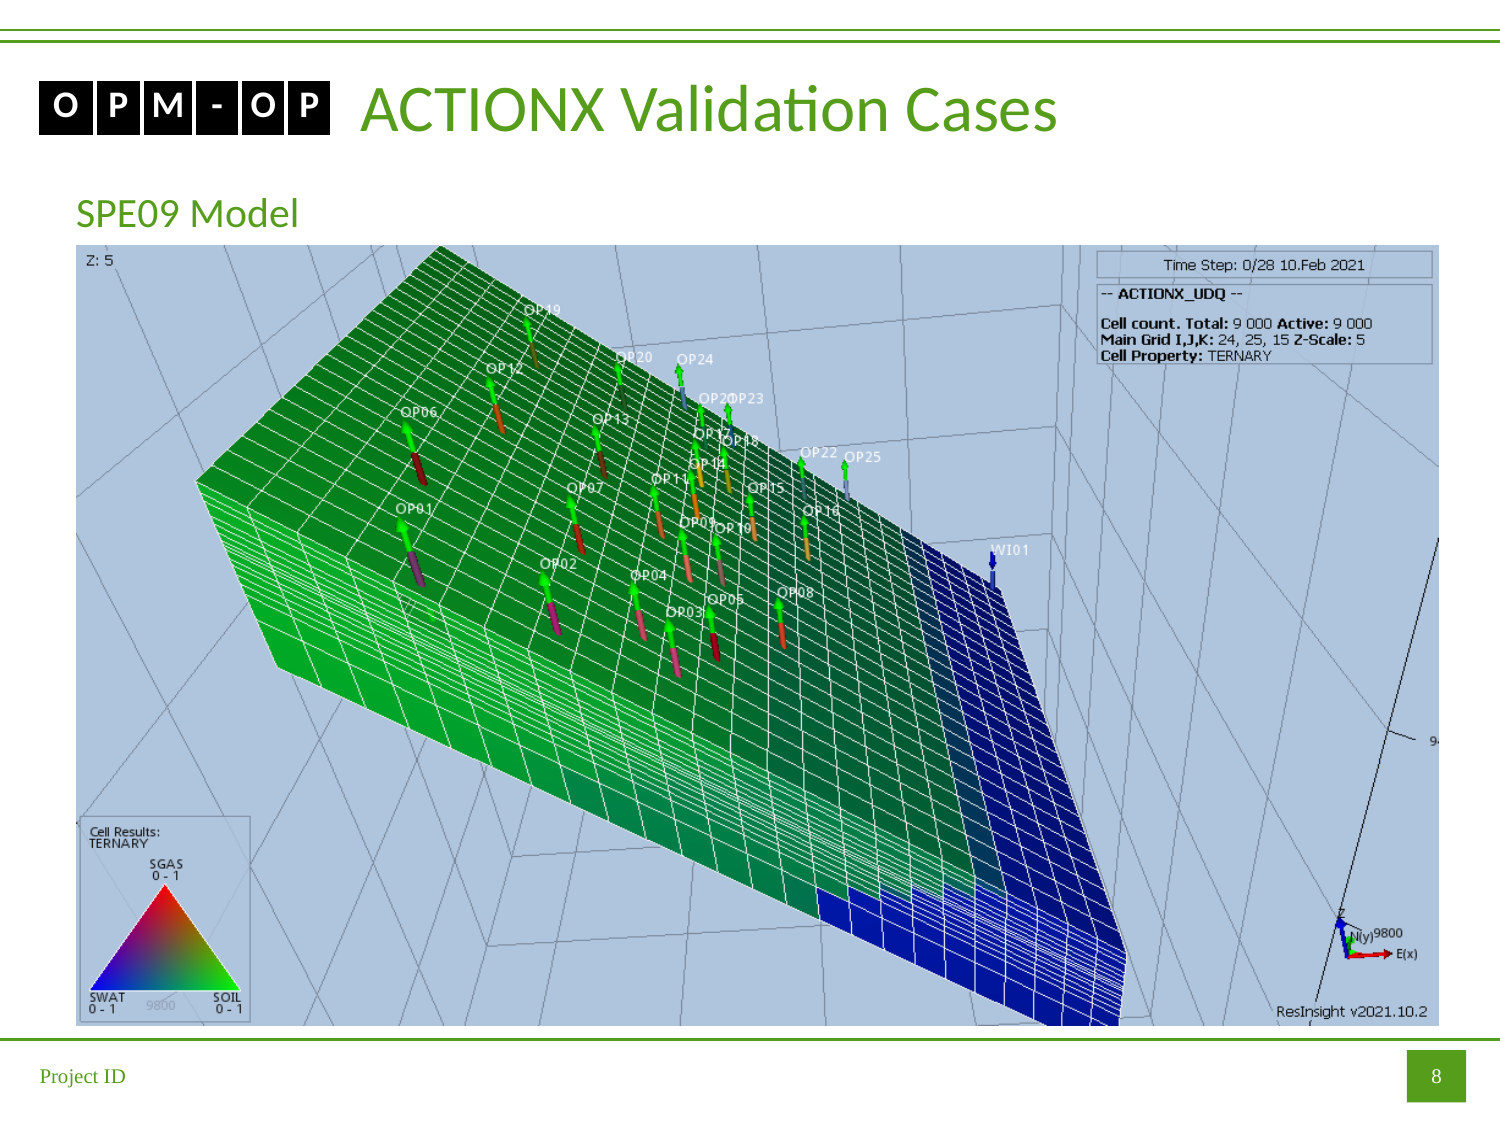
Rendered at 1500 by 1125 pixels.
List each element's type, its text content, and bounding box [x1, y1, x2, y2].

list SPE09 Model [76, 196, 1427, 245]
picture [76, 245, 1439, 1026]
title ACTIONX Validation Cases [360, 77, 1425, 153]
